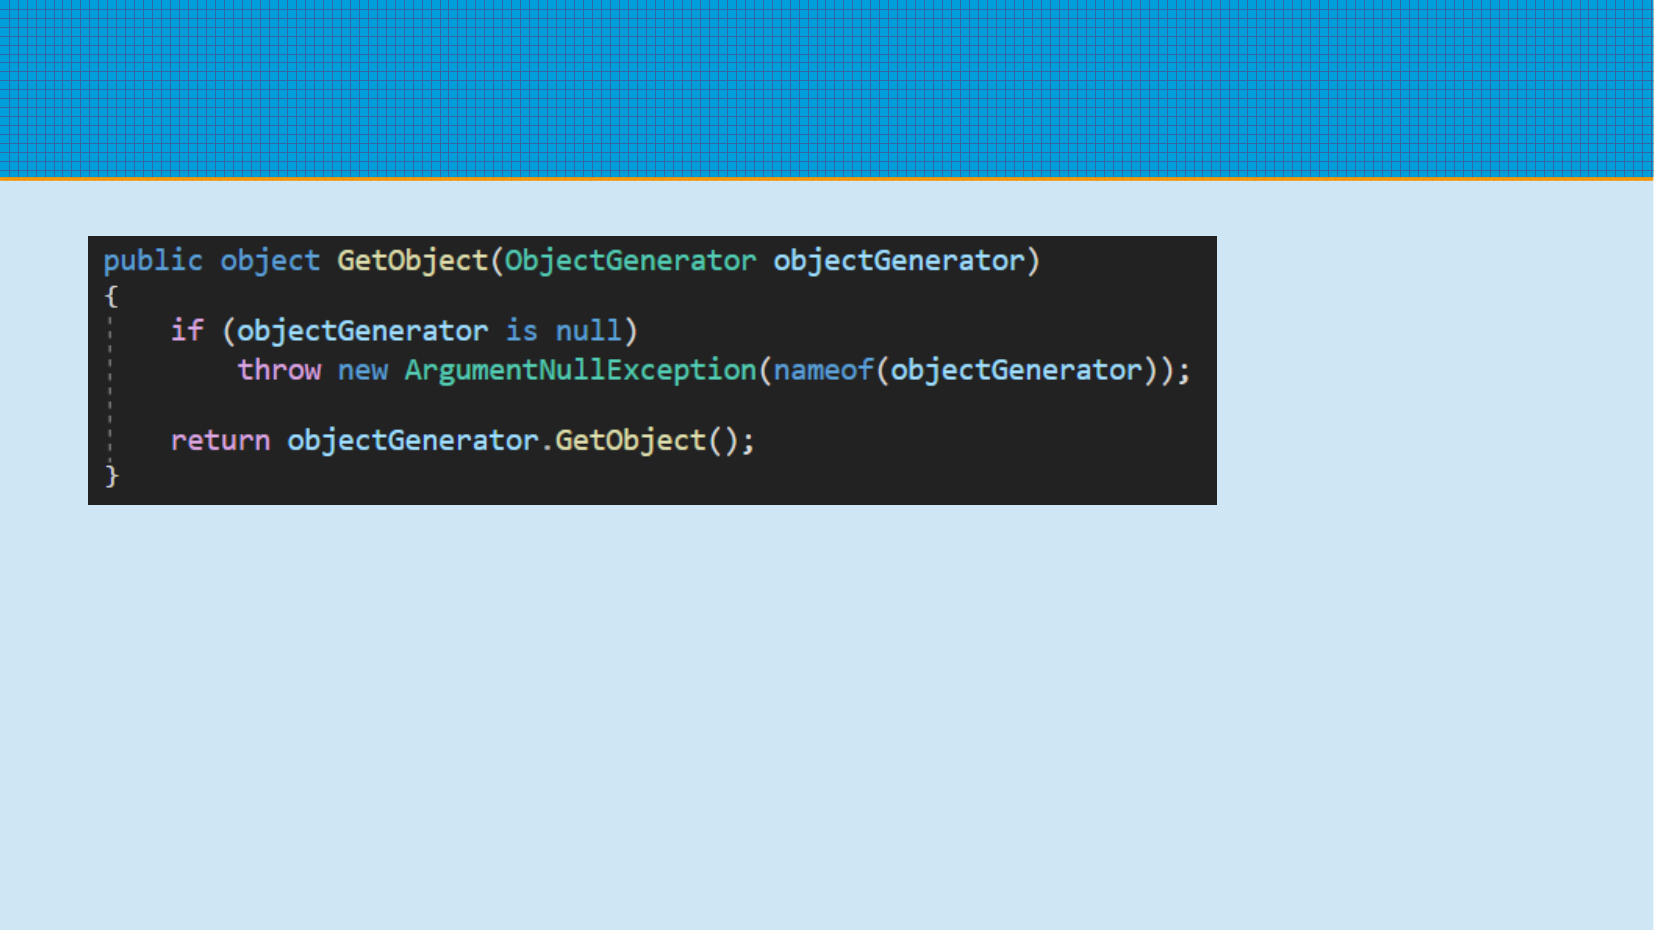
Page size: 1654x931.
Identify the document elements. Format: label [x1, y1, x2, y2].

picture [88, 236, 1217, 505]
